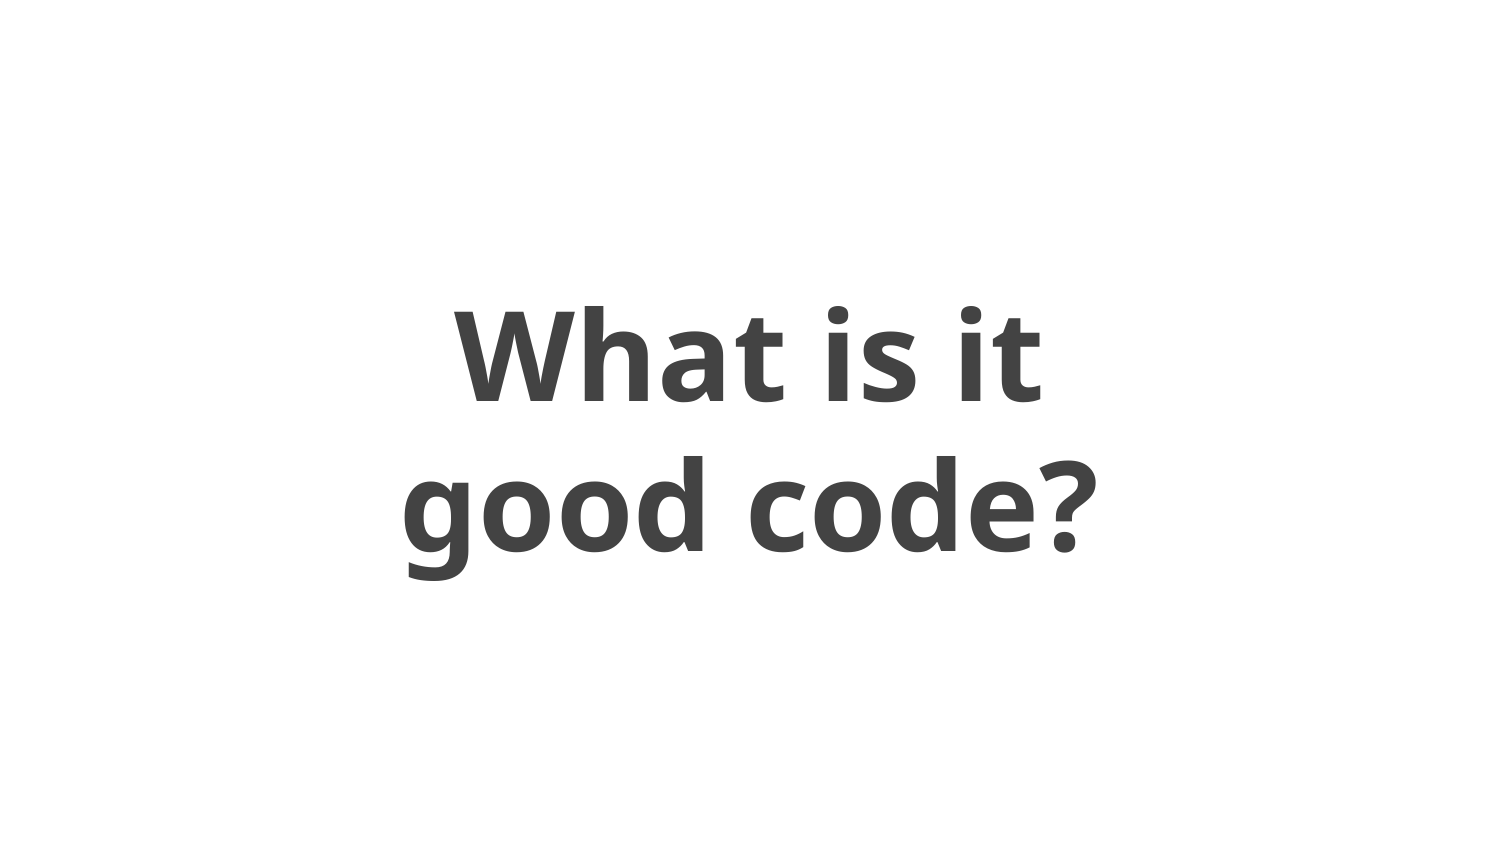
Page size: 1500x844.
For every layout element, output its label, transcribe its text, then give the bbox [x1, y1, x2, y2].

title What is it good code? [280, 252, 1220, 592]
